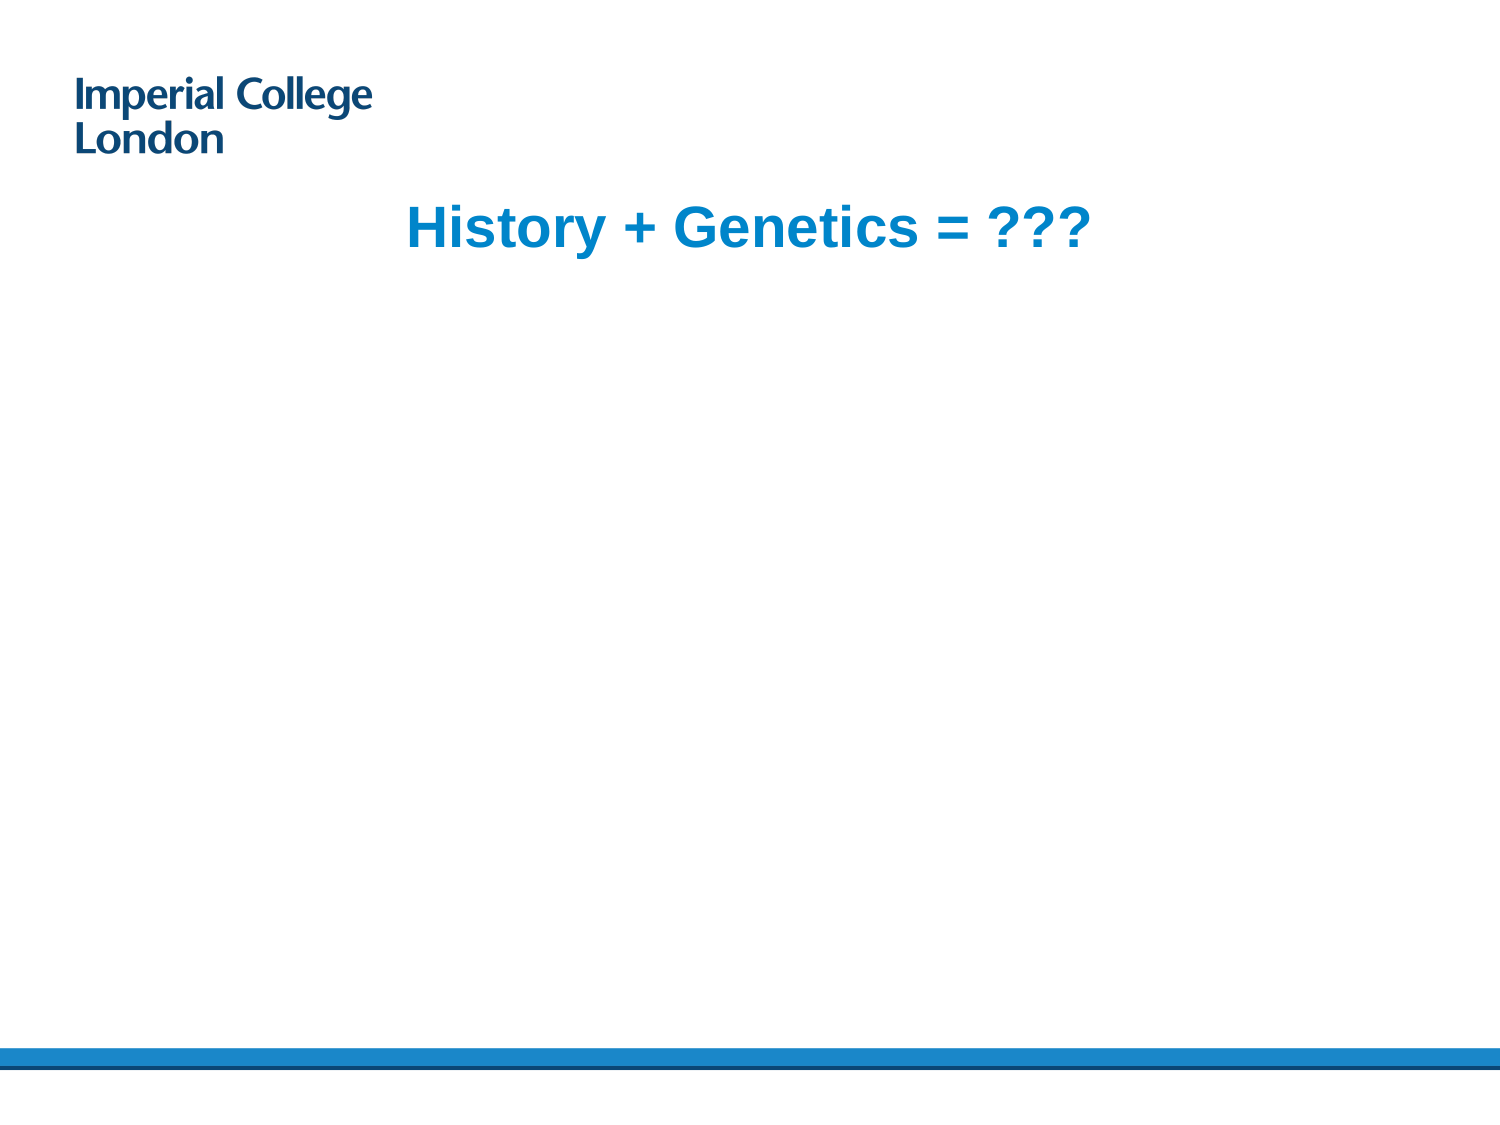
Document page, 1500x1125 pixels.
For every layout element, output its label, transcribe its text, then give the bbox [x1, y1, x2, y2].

title History + Genetics = ??? [75, 179, 1425, 263]
picture [0, 0, 1500, 1125]
